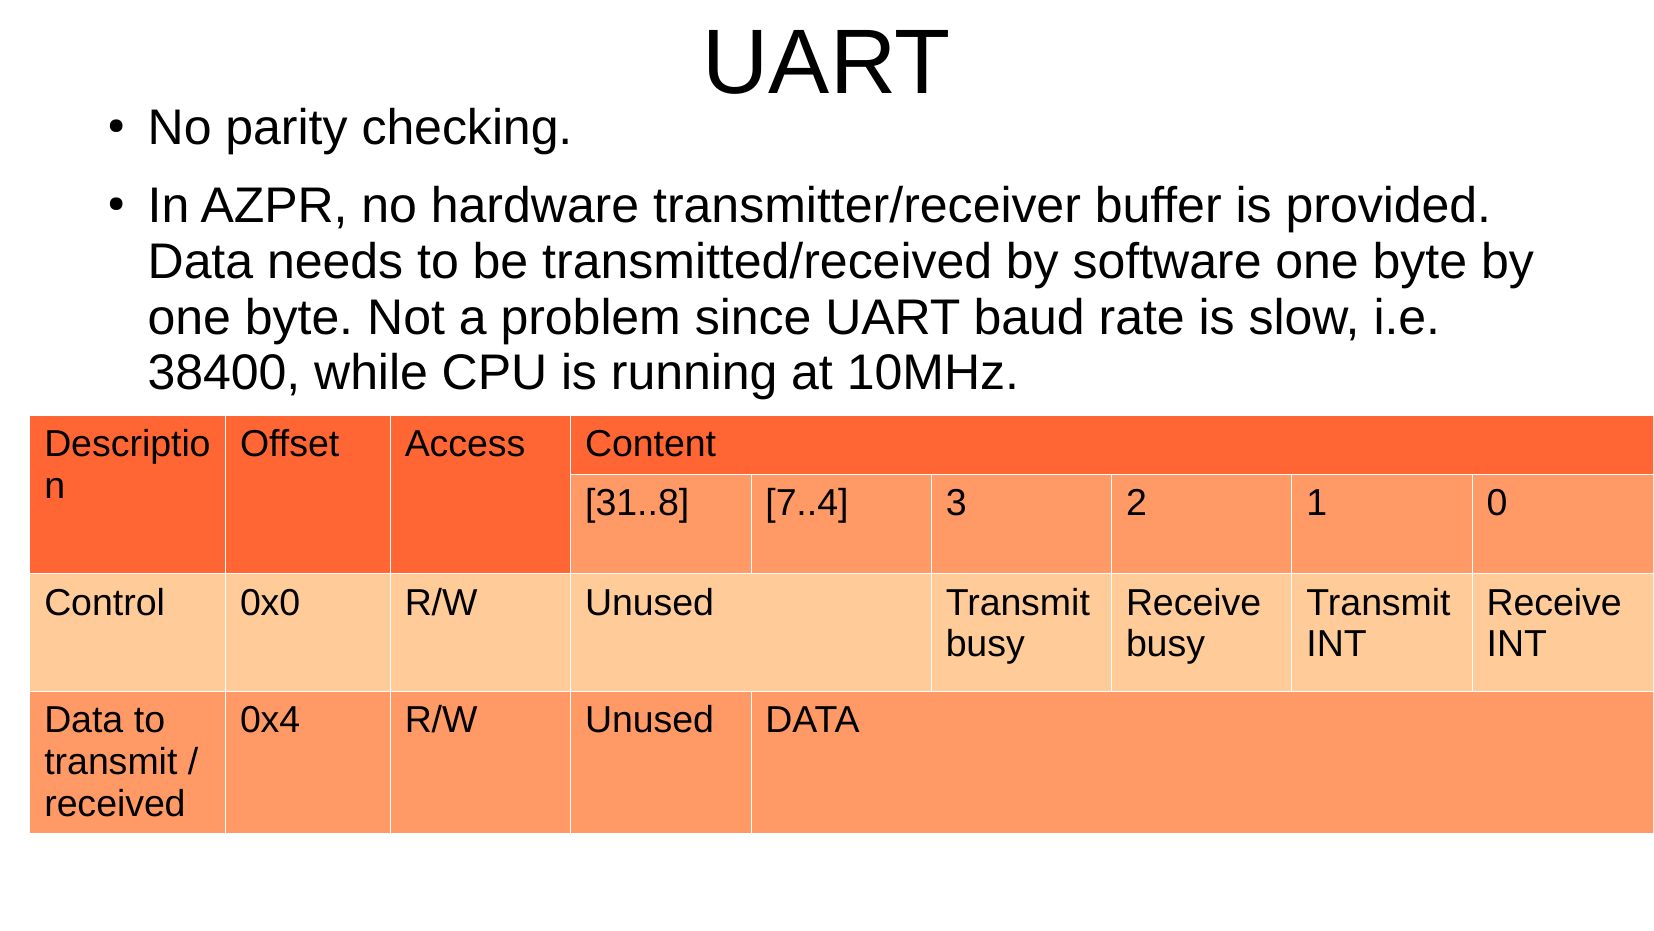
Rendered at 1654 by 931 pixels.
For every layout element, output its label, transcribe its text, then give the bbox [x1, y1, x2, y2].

table_cell 0x0 [226, 574, 390, 691]
list No parity checking. In AZPR, no hardware transmitter/receiver buffer is provided. Data needs to be transmitted/received by software one byte by one byte. Not a problem since UART baud rate is slow, i.e. 38400, while CPU is running at 10MHz. [94, 99, 1583, 408]
title UART [82, 0, 1571, 140]
table_cell Unused [571, 574, 931, 691]
table_cell 2 [1112, 475, 1291, 573]
table_cell 1 [1292, 475, 1472, 573]
table_cell Transmit busy [932, 574, 1111, 691]
table_header Description [30, 416, 225, 573]
table_cell R/W [391, 574, 570, 691]
table_cell DATA [752, 692, 1653, 833]
table_cell 0x4 [226, 692, 390, 833]
table_cell Receive busy [1112, 574, 1291, 691]
table_header Content [571, 416, 1653, 474]
table_cell [7..4] [752, 475, 931, 573]
table_header Offset [226, 416, 390, 573]
table_cell 3 [932, 475, 1111, 573]
table_cell Transmit INT [1292, 574, 1472, 691]
table_cell 0 [1473, 475, 1653, 573]
table_header Access [391, 416, 570, 573]
table_cell Receive INT [1473, 574, 1653, 691]
table_cell Unused [571, 692, 751, 833]
table_cell Data to transmit / received [30, 692, 225, 833]
table_cell [31..8] [571, 475, 751, 573]
table_cell R/W [391, 692, 570, 833]
table_cell Control [30, 574, 225, 691]
